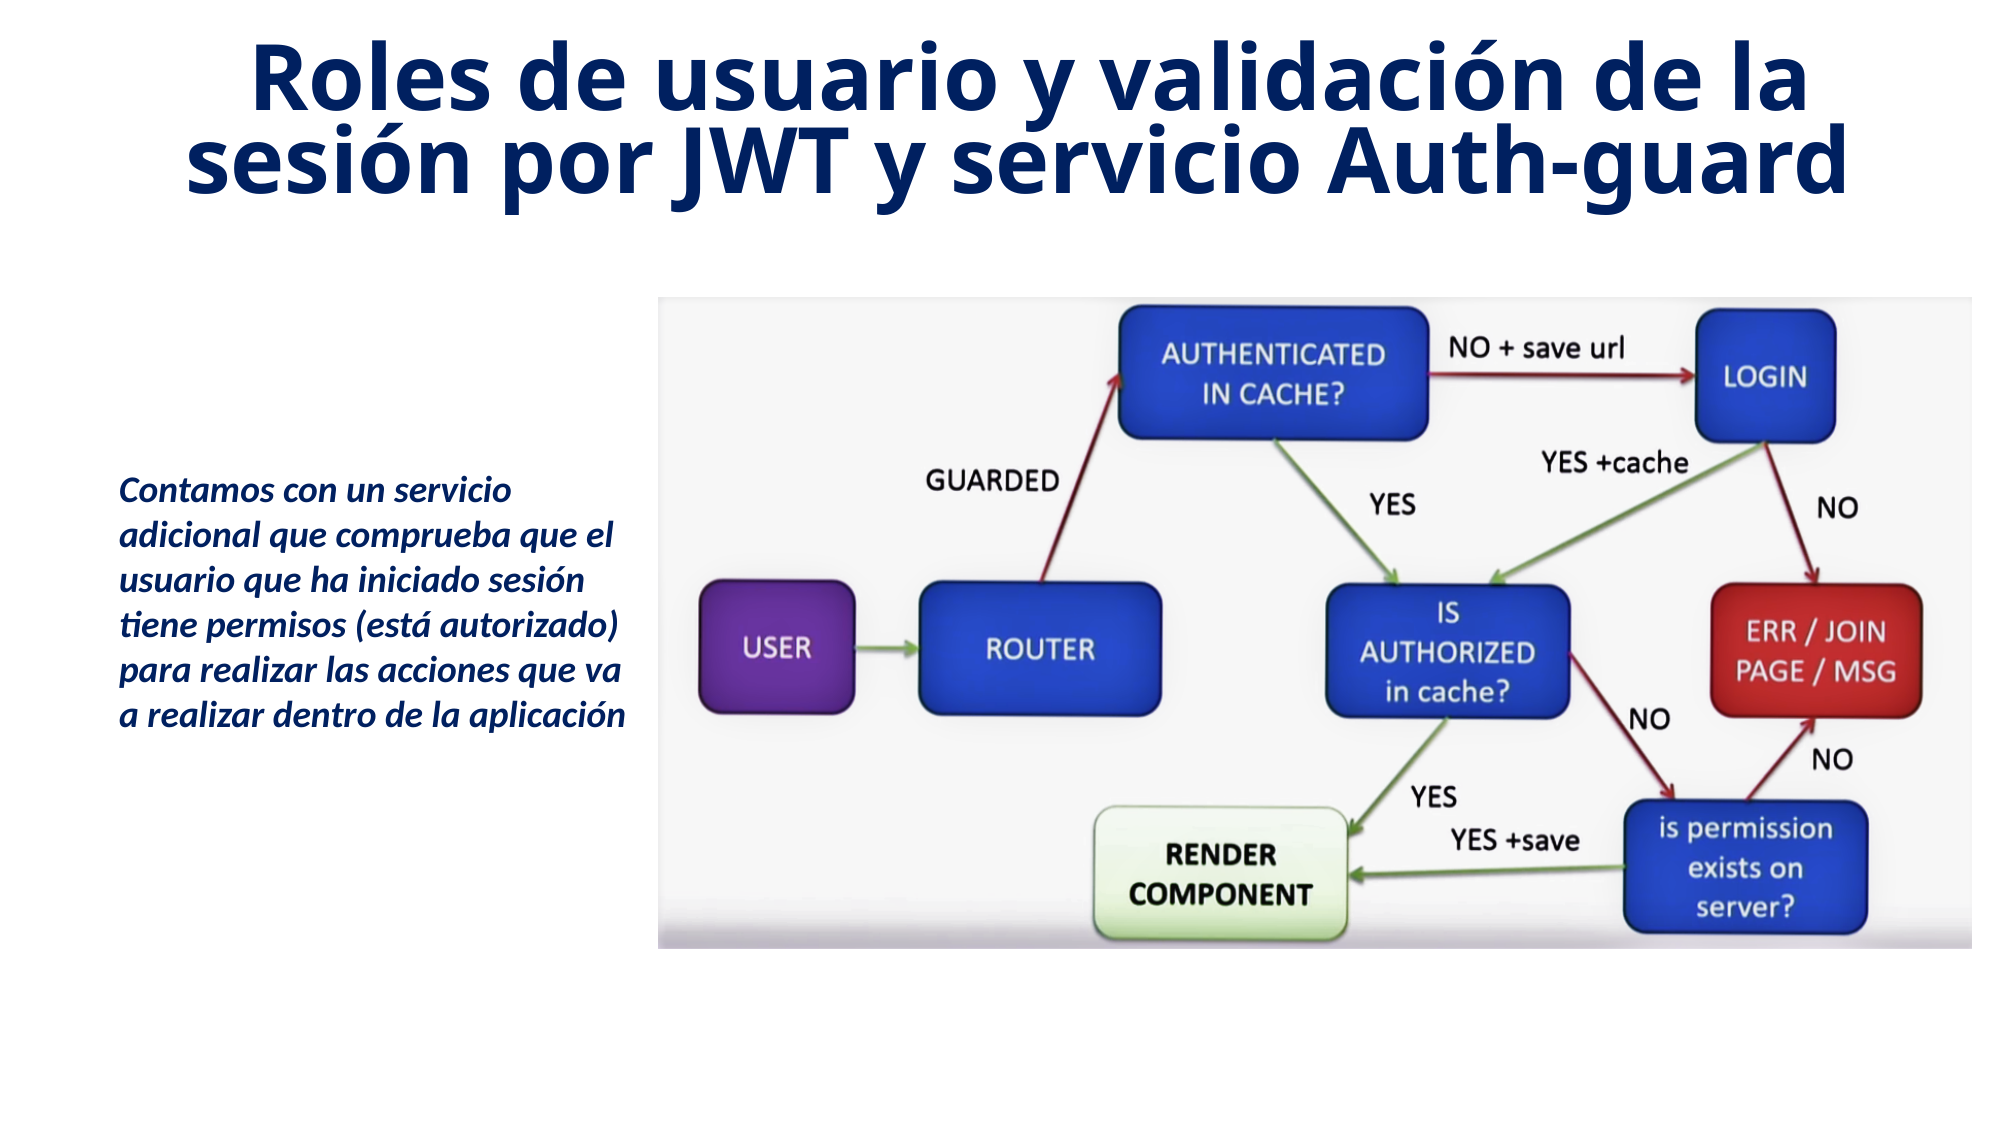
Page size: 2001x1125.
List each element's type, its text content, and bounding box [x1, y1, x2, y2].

text_box Roles de usuario y validación de la sesión por JWT y servicio Auth-guard [119, 44, 1943, 112]
picture [658, 297, 1972, 949]
text_box Contamos con un servicio adicional que comprueba que el usuario que ha iniciado sesión tiene permisos (está autorizado) para realizar las acciones que va a realizar dentro de la aplicación [119, 464, 634, 738]
